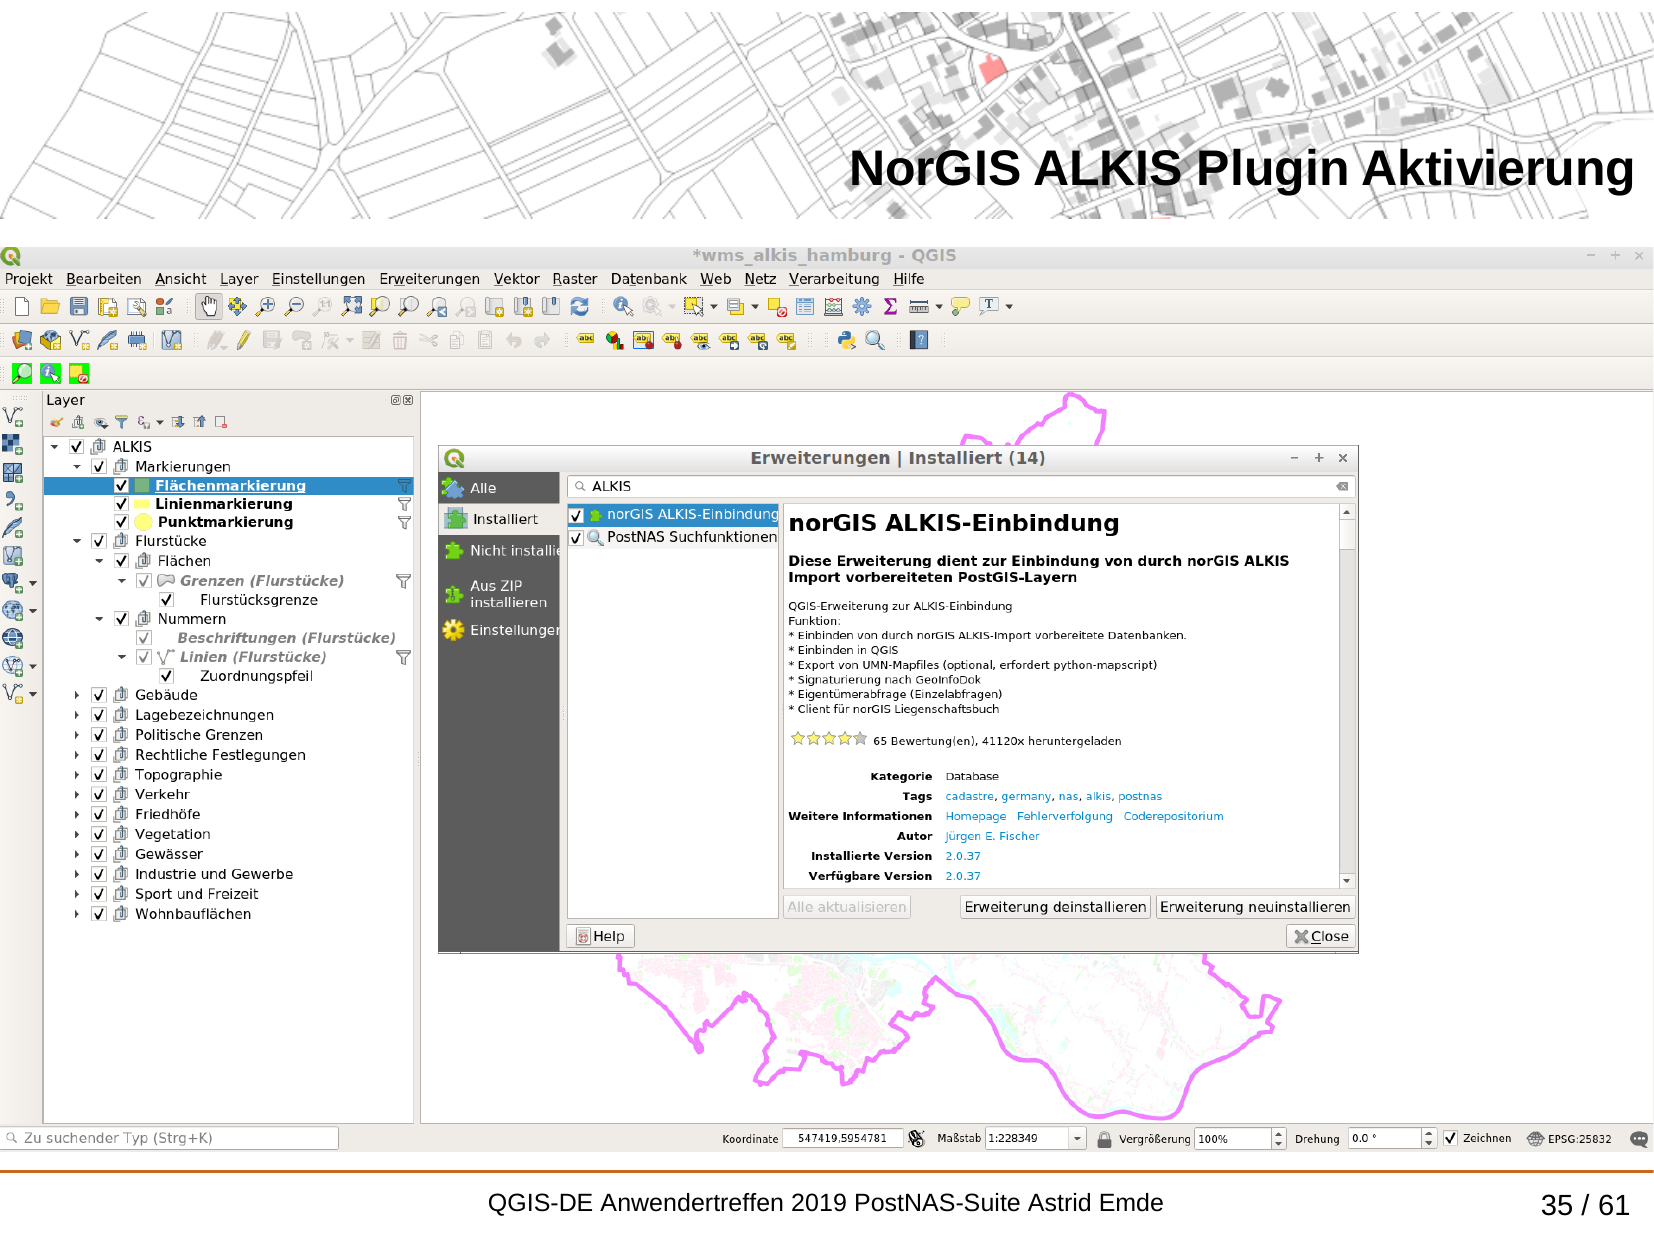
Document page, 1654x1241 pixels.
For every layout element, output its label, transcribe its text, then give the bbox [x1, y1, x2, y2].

picture [0, 247, 1654, 1152]
title NorGIS ALKIS Plugin Aktivierung [249, 123, 1637, 213]
